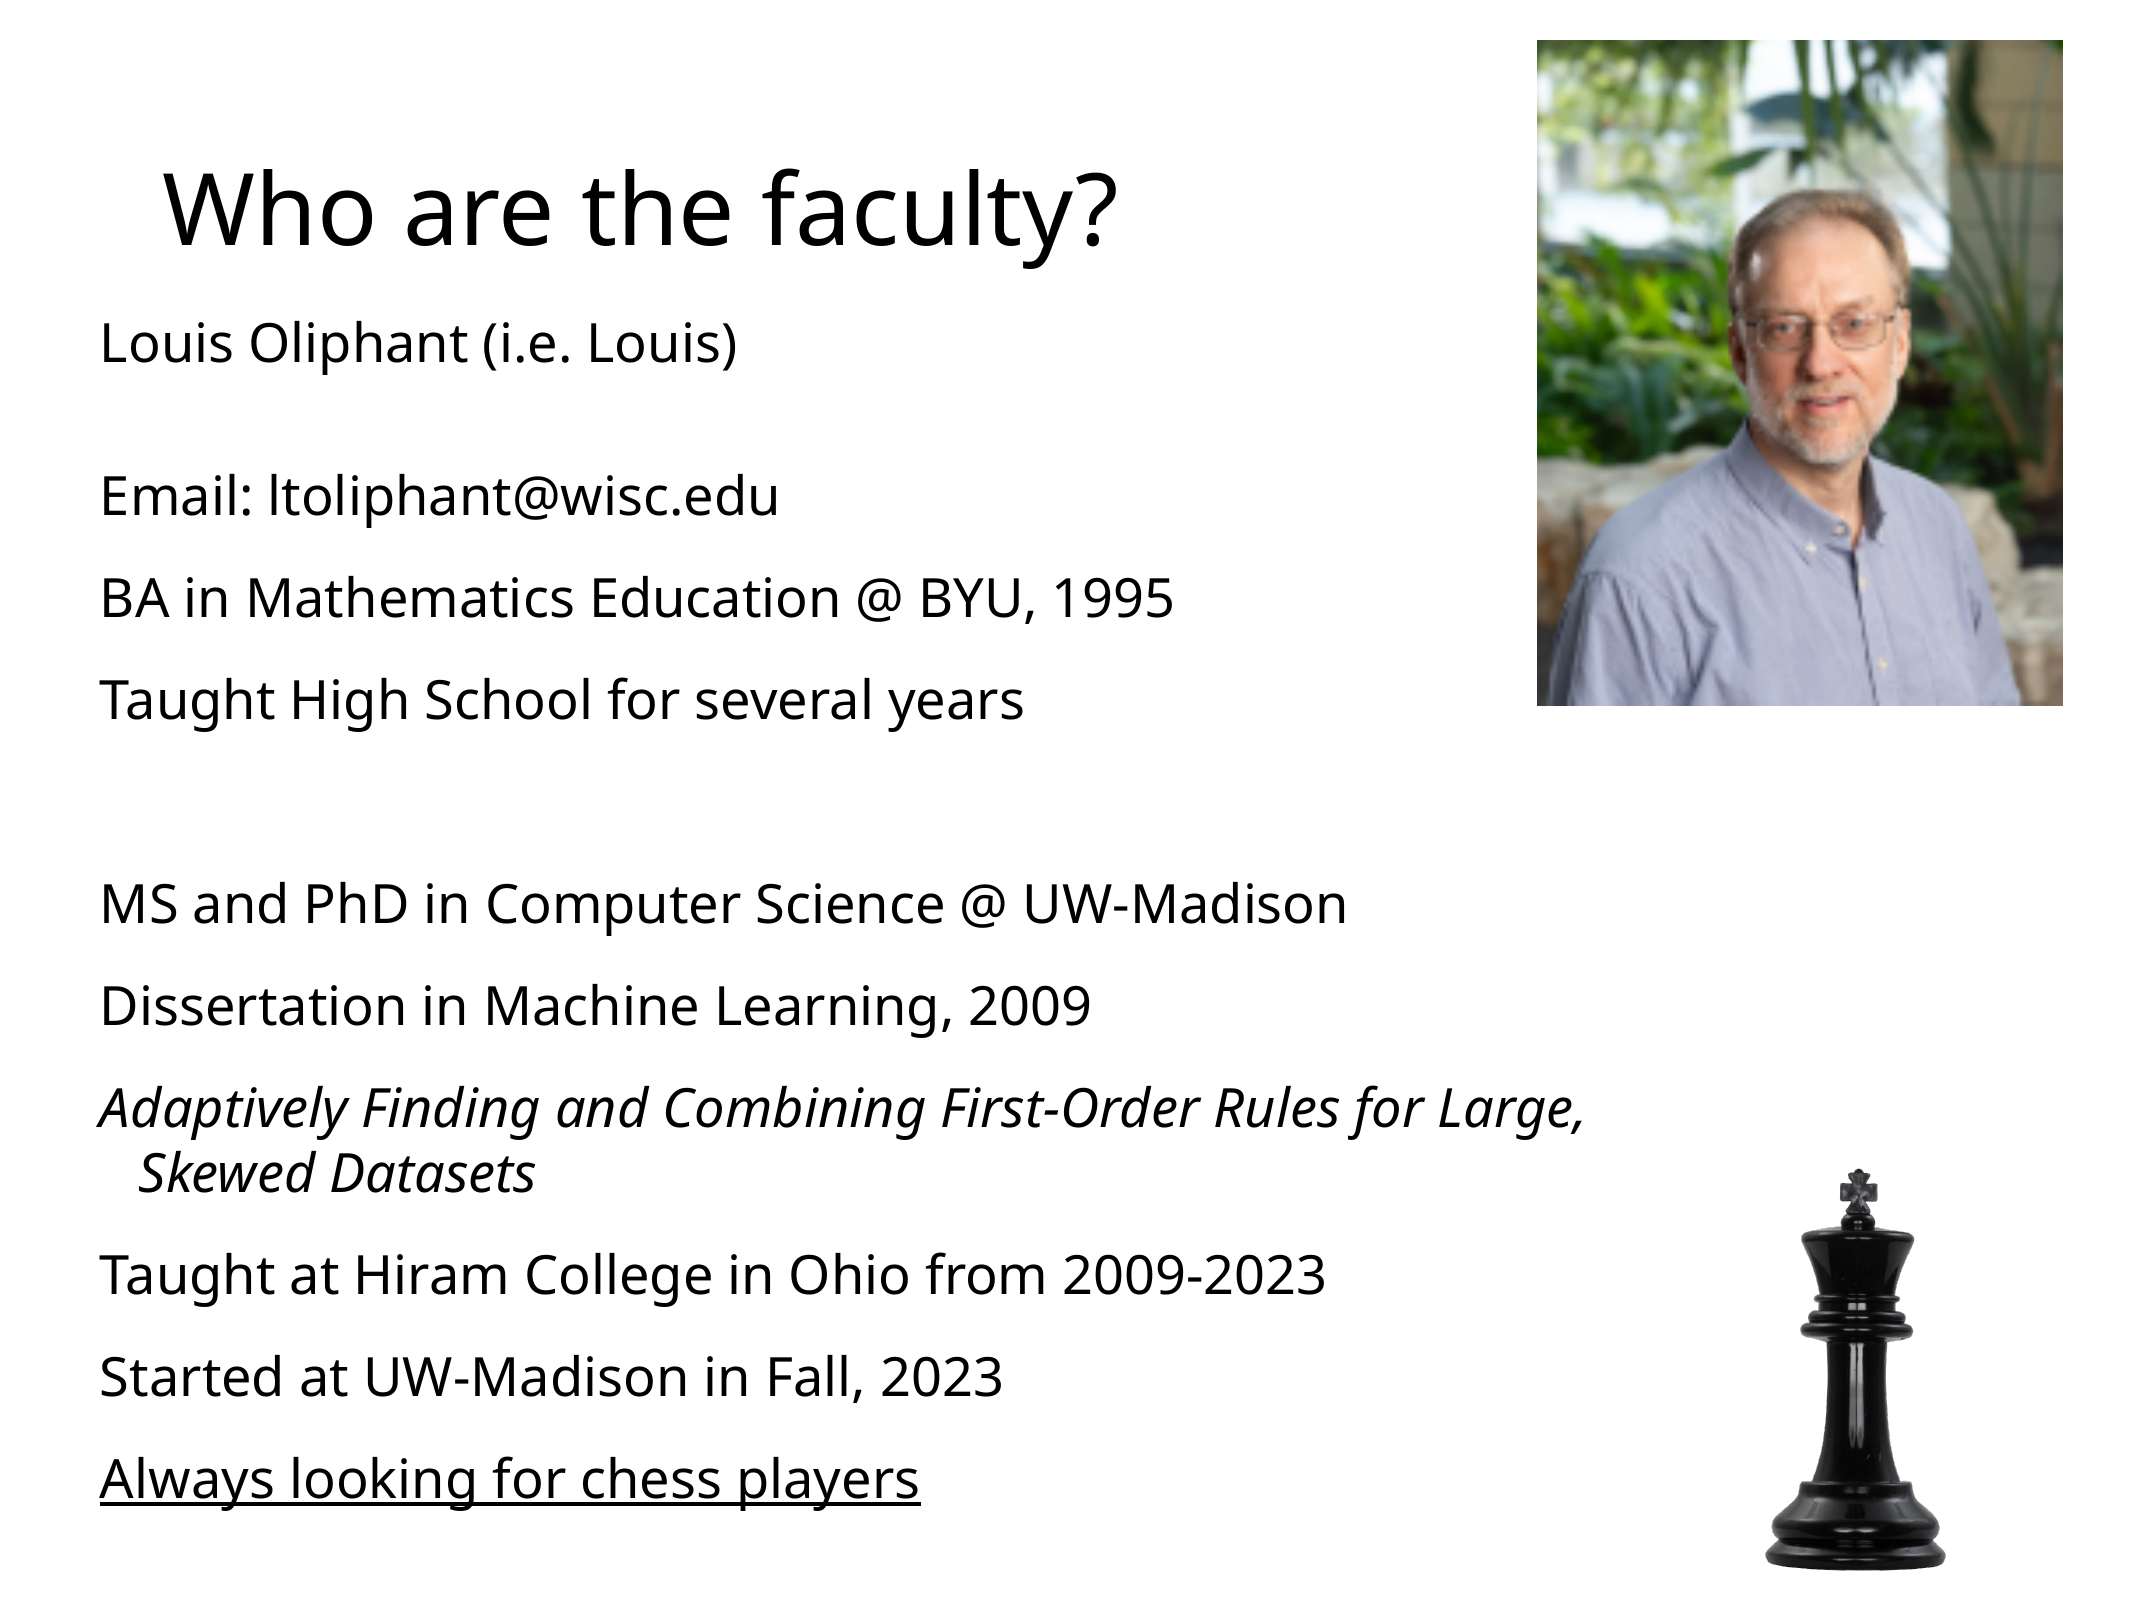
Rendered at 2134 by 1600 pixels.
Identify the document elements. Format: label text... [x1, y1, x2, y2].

text_box Who are the faculty? [154, 149, 1520, 261]
picture [1537, 40, 2063, 706]
text_box Louis Oliphant (i.e. Louis) Email: ltoliphant@wisc.edu BA in Mathematics Education @ BYU, 1995 Taught High School for several years MS and PhD in Computer Science @ UW-Madison Dissertation in Machine Learning, 2009 Adaptively Finding and Combining First-Order Rules for Large, Skewed Datasets Taught at Hiram College in Ohio from 2009-2023 Started at UW-Madison in Fall, 2023 Always looking for chess players [74, 299, 1688, 1538]
picture [1648, 1162, 2063, 1577]
